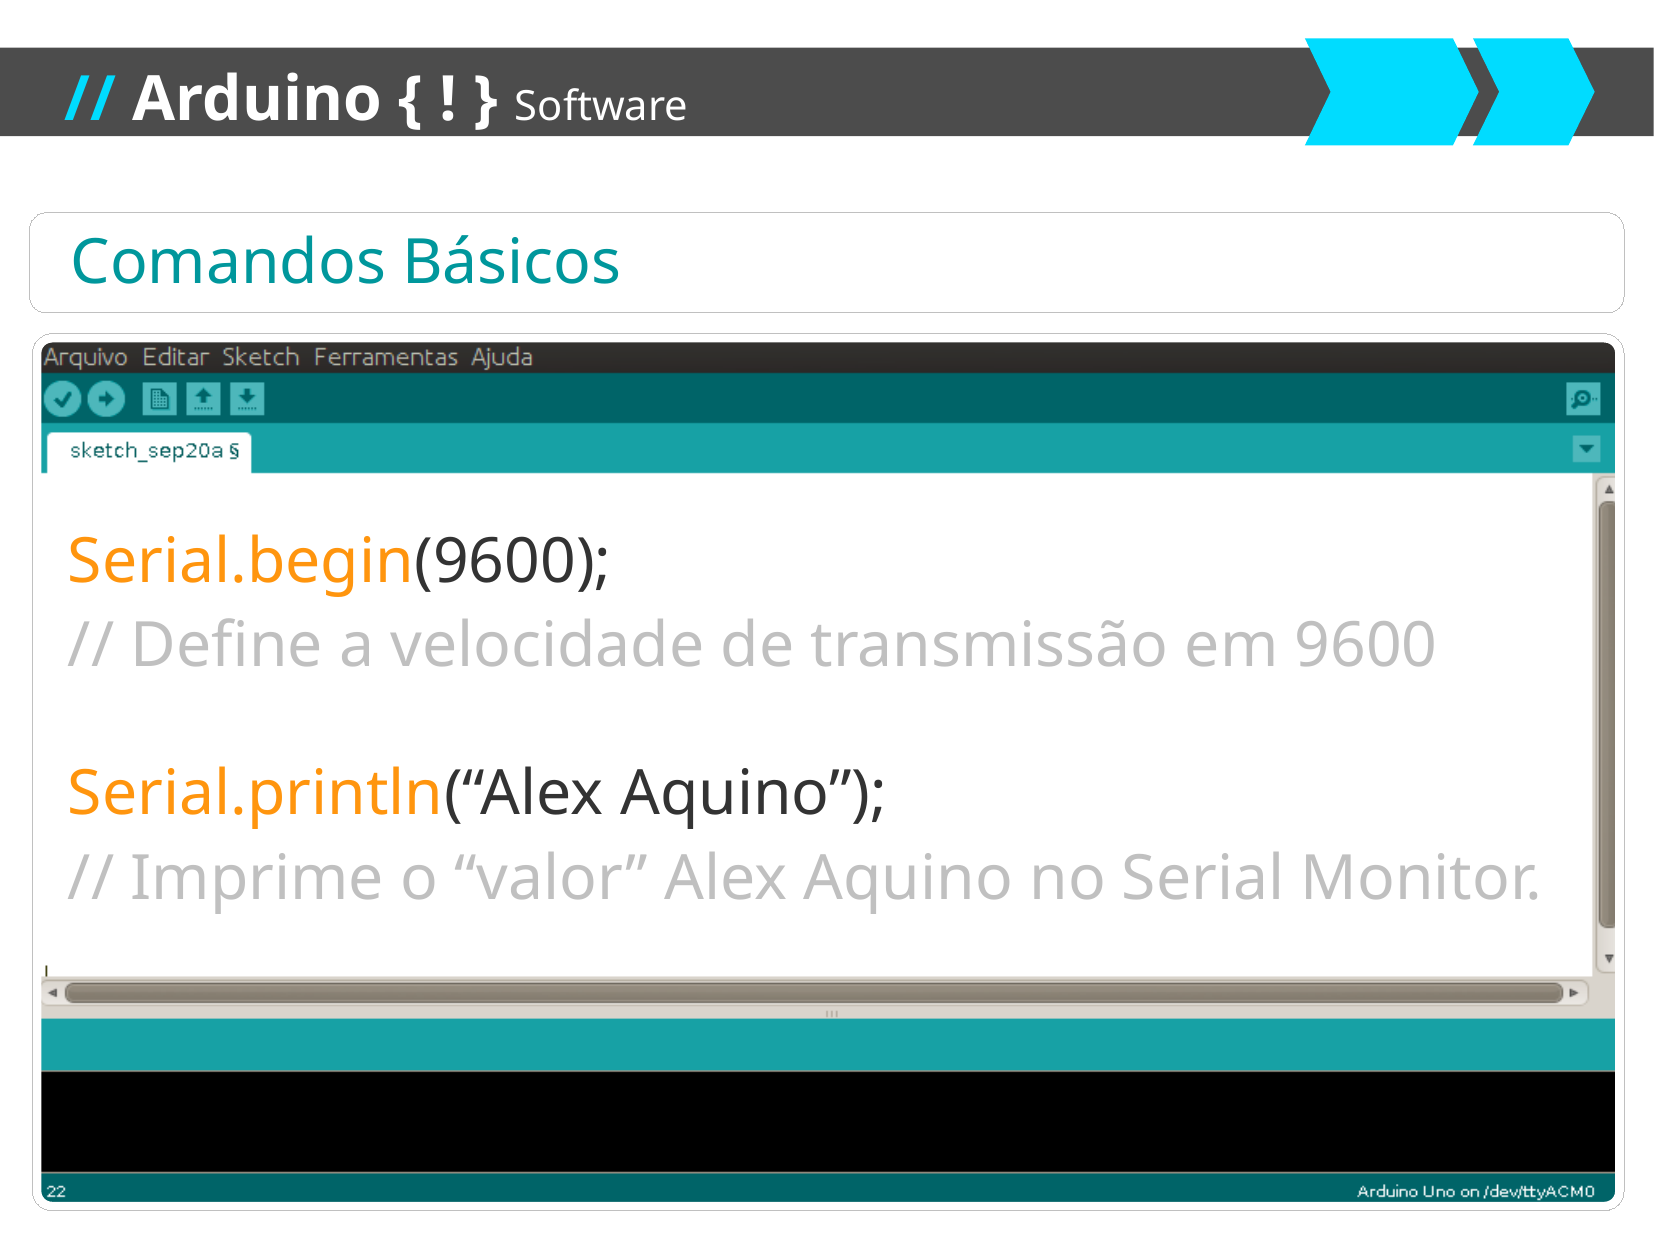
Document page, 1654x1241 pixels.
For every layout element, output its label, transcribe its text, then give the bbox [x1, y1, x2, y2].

text_box [29, 212, 1625, 313]
text_box Serial.begin(9600); // Define a velocidade de transmissão em 9600 [53, 507, 1522, 655]
picture [42, 343, 1615, 1201]
text_box [722, 38, 1654, 146]
text_box Comandos Básicos [55, 313, 651, 319]
text_box Serial.println(“Alex Aquino”); // Imprime o “valor” Alex Aquino no Serial Monitor. [53, 655, 1608, 977]
text_box // Arduino { ! } Software [49, 32, 722, 144]
text_box [0, 47, 49, 137]
